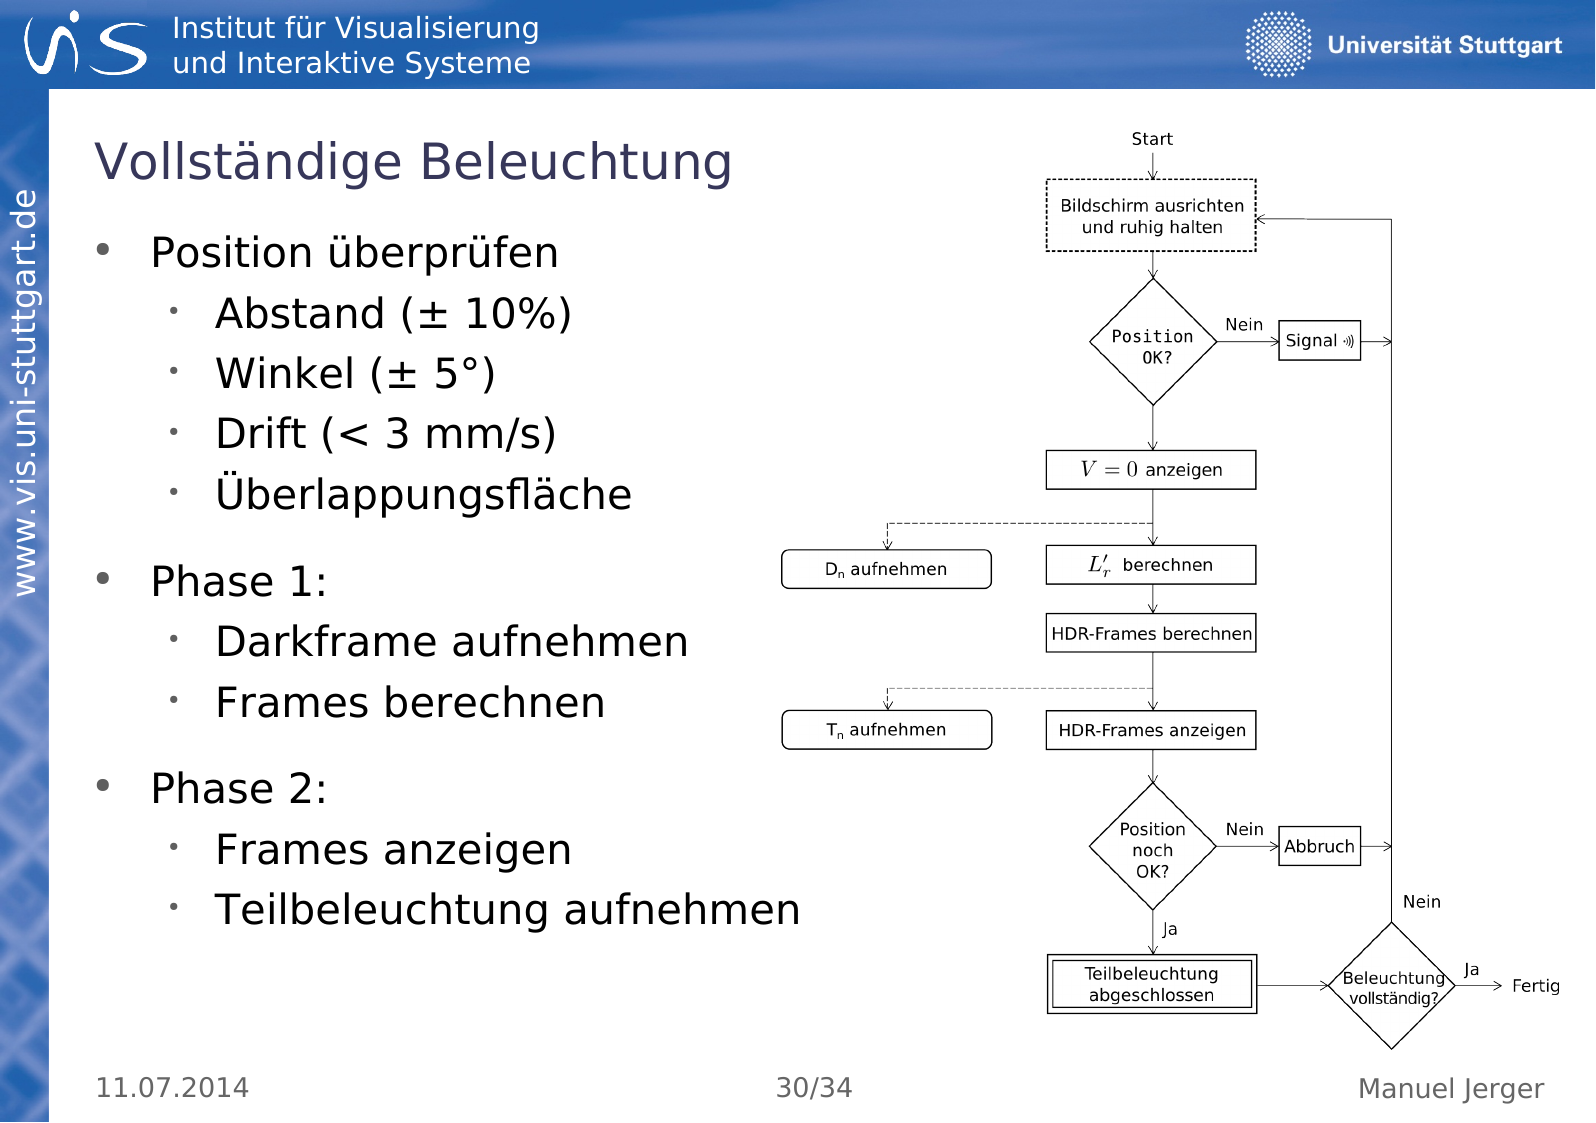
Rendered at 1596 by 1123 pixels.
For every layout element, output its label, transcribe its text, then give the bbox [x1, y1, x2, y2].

title Vollständige Beleuchtung [94, 117, 1534, 201]
picture [24, 0, 1596, 89]
picture [0, 0, 49, 1122]
list Position überprüfen Abstand (± 10%) Winkel (± 5°) Drift (< 3 mm/s) Überlappungsfläche Phase 1: Darkframe aufnehmen Frames berechnen Phase 2: Frames anzeigen Teilbeleuchtung aufnehmen [94, 225, 804, 1053]
picture [781, 132, 1559, 1050]
